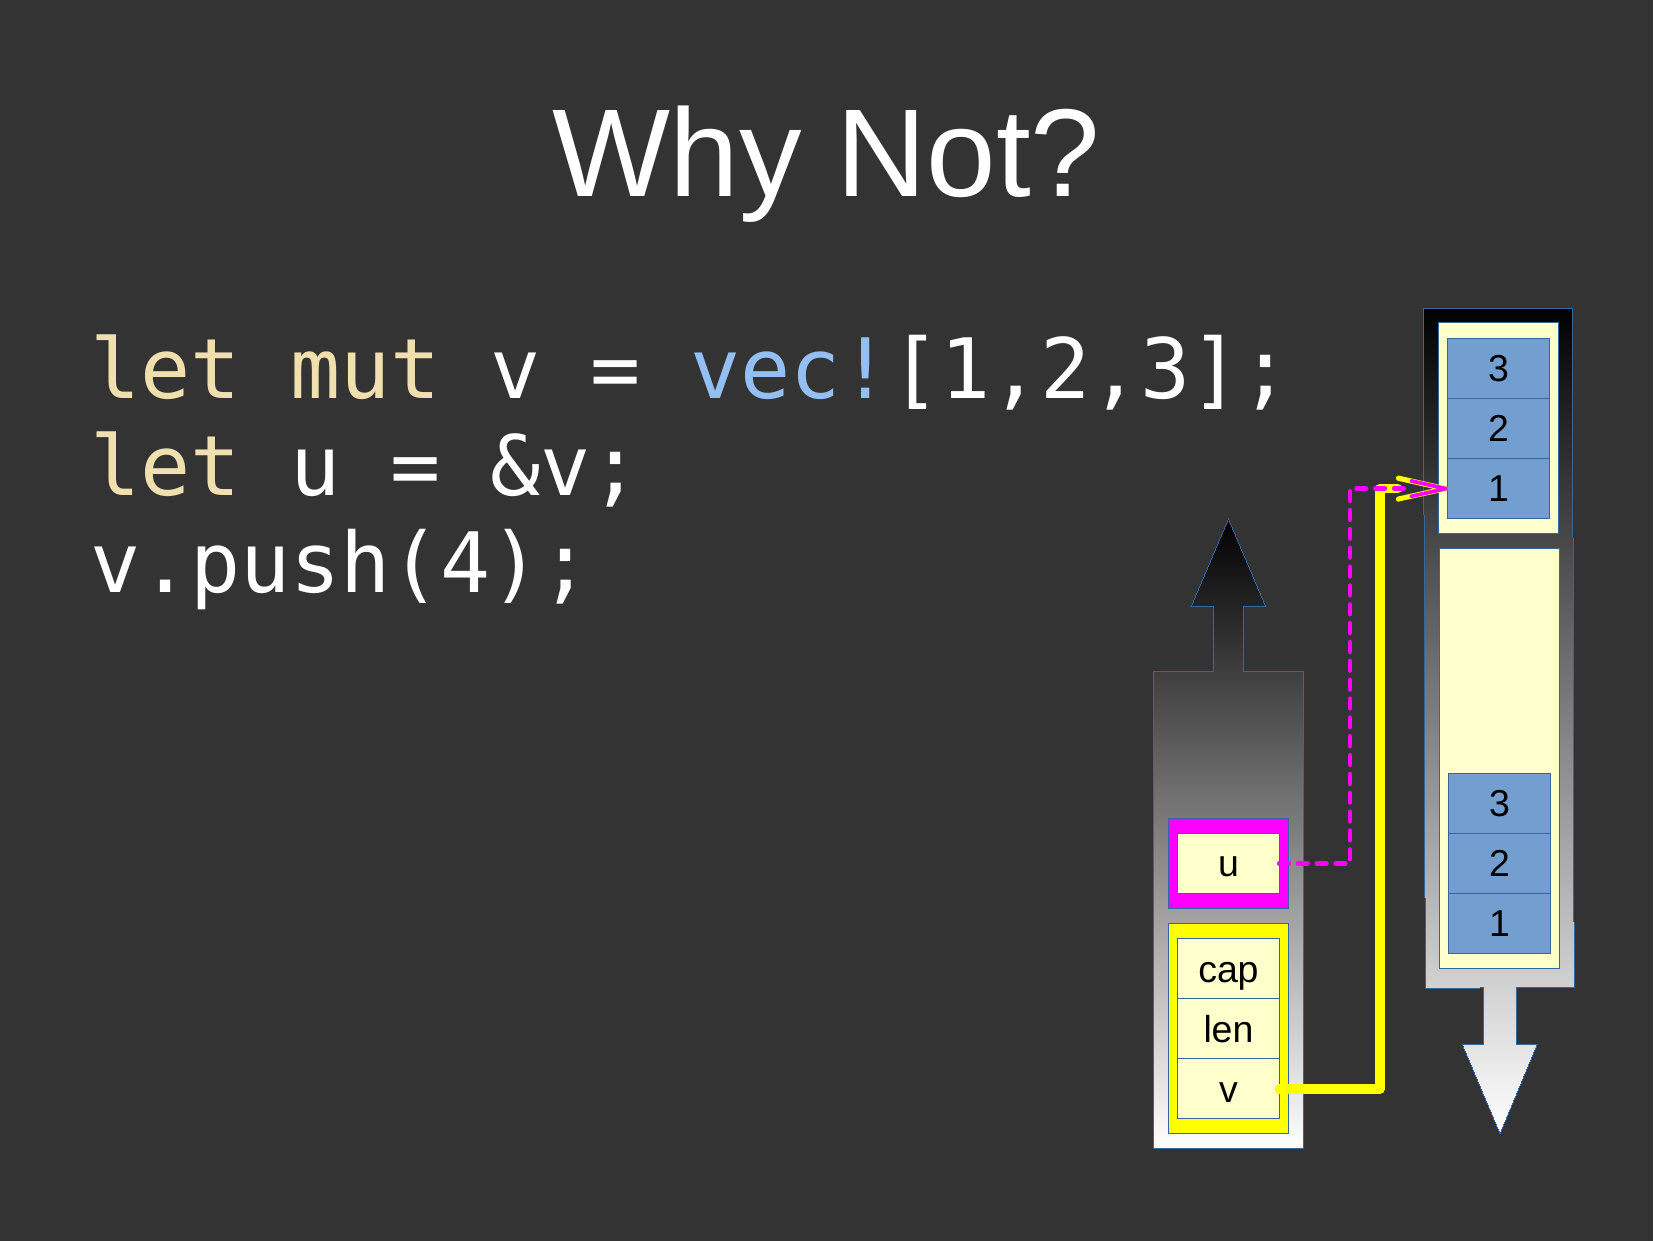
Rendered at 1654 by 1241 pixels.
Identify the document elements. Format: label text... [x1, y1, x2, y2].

text_box let mut v = vec![1,2,3]; let u = &v; v.push(4); [76, 313, 1351, 734]
title Why Not? [82, 49, 1571, 257]
text_box cap [1177, 938, 1280, 999]
text_box 1 [1448, 893, 1551, 954]
text_box [1423, 308, 1575, 1134]
text_box len [1177, 999, 1280, 1059]
text_box 2 [1448, 833, 1551, 893]
text_box v [1177, 1059, 1280, 1119]
text_box 3 [1448, 773, 1551, 833]
text_box [1153, 734, 1304, 1149]
text_box 2 [1447, 398, 1550, 458]
text_box 1 [1447, 458, 1550, 519]
text_box u [1177, 833, 1280, 894]
text_box 3 [1447, 338, 1550, 398]
